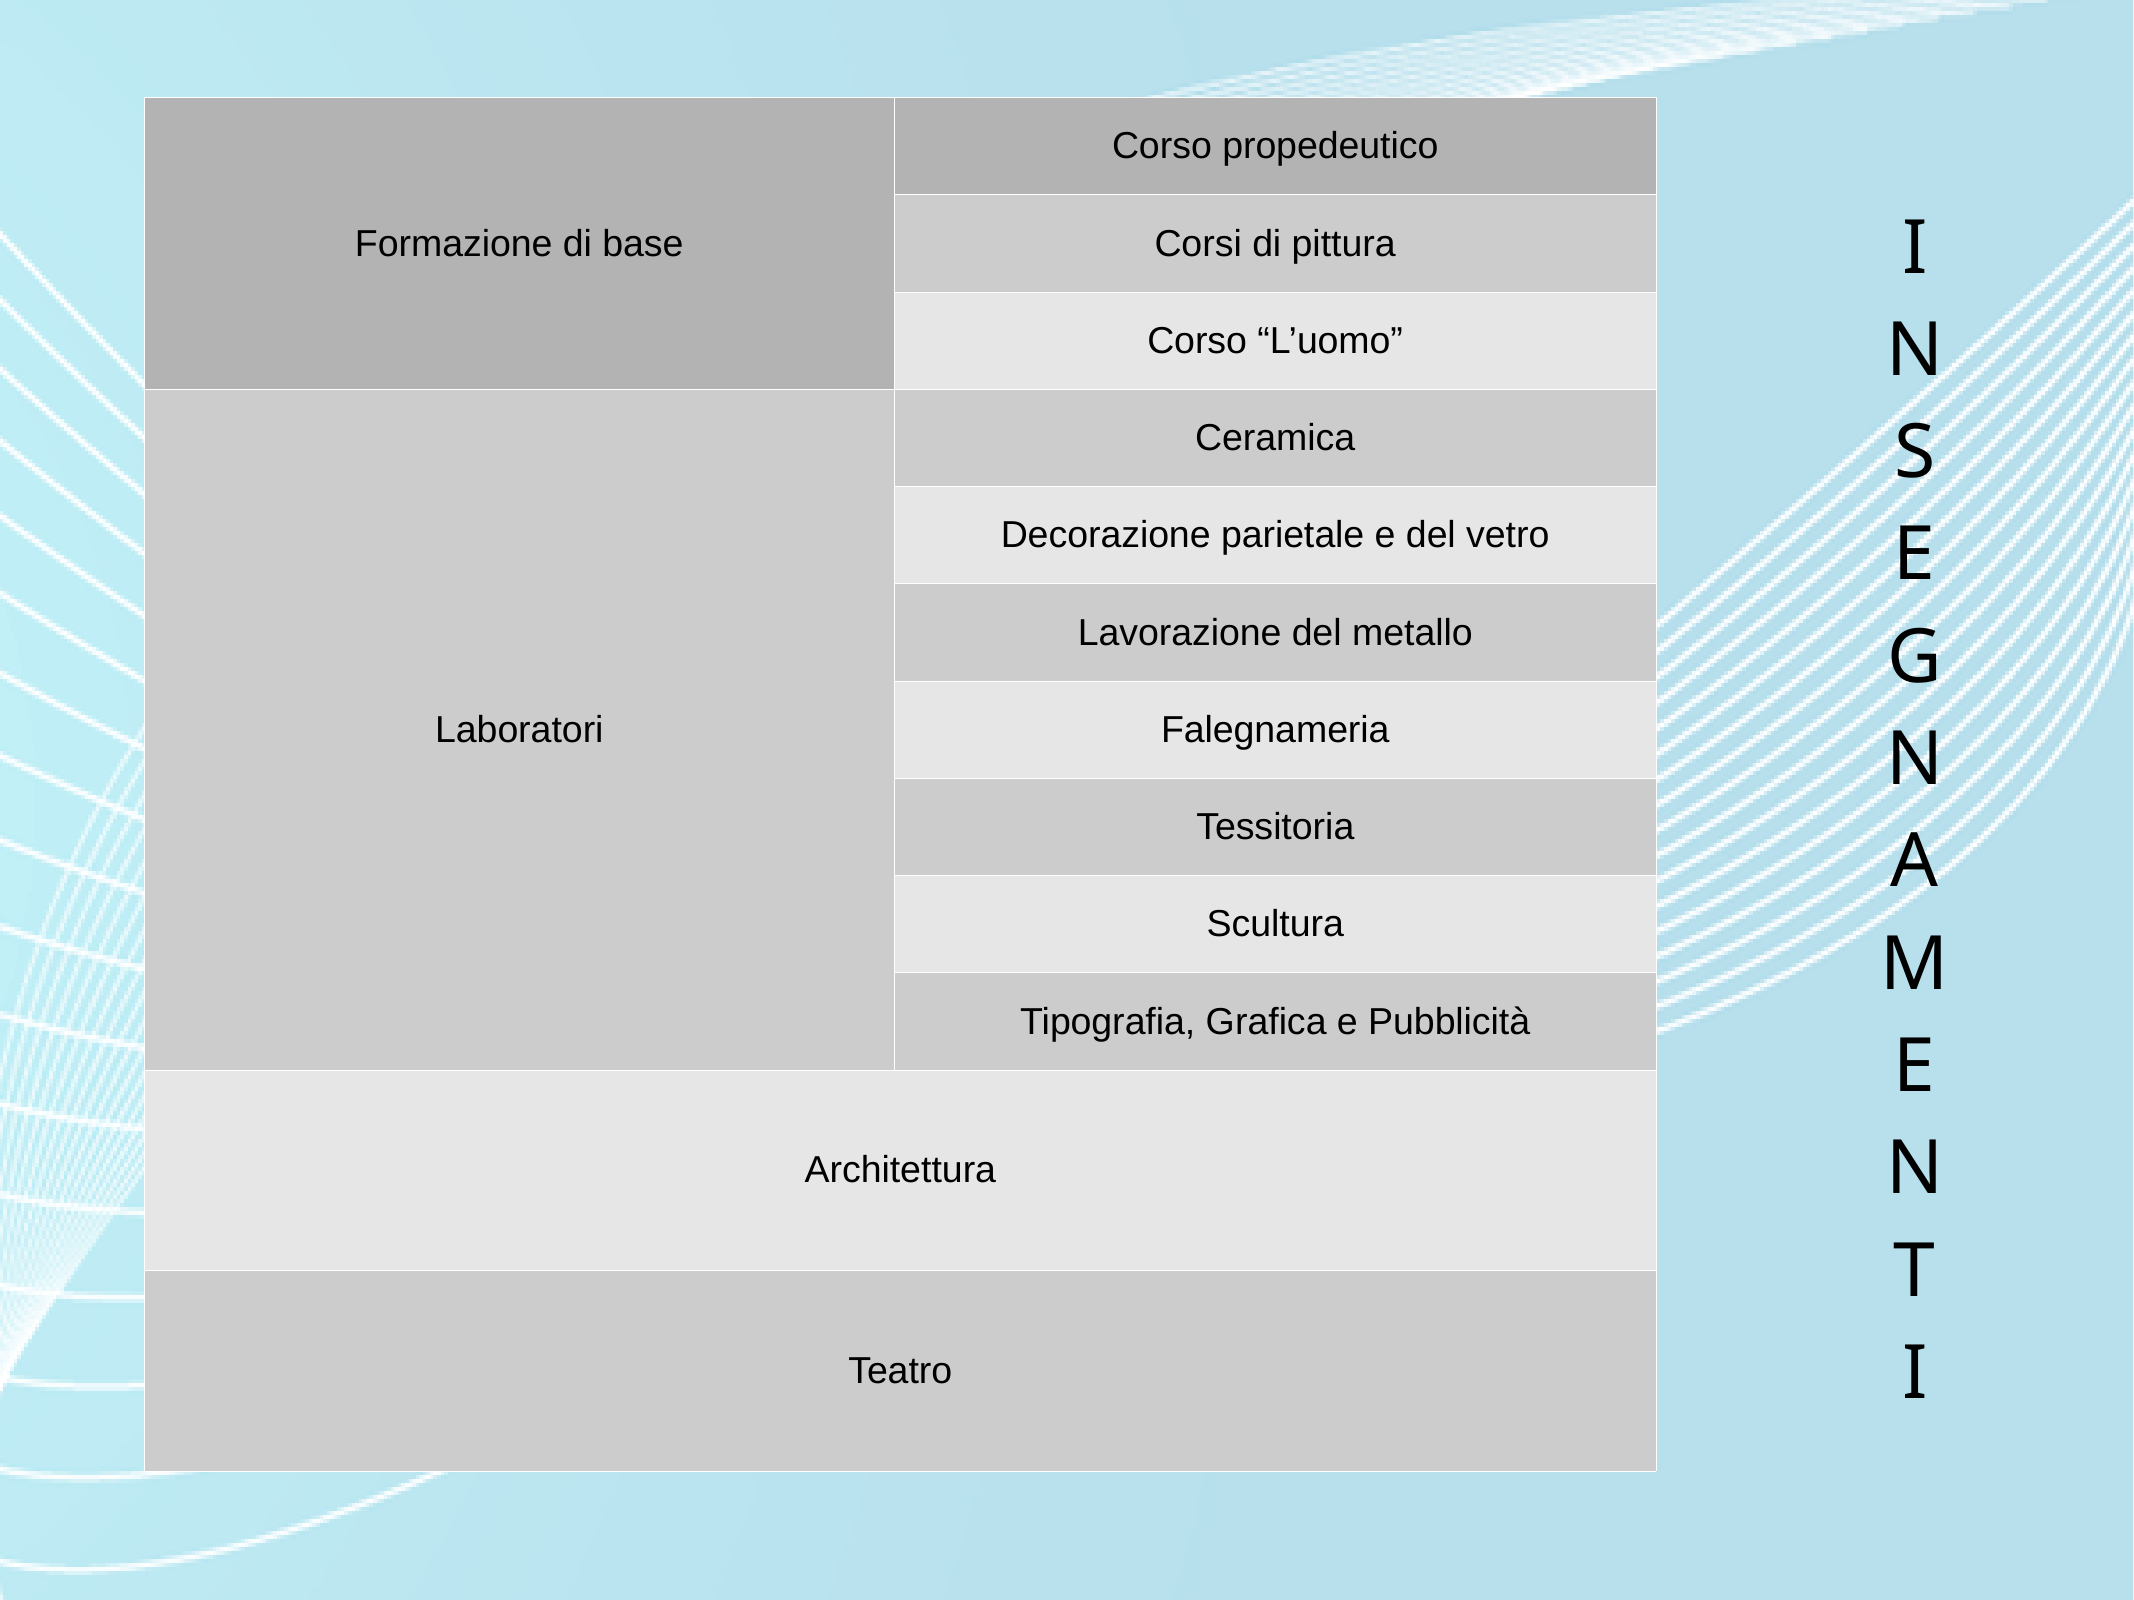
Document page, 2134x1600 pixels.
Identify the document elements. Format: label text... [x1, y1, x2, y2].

table_cell Teatro [145, 1271, 1656, 1471]
table_header Formazione di base [145, 98, 894, 389]
picture [0, 0, 2134, 1600]
table_cell Tipografia, Grafica e Pubblicità [895, 973, 1656, 1070]
table_cell Corso “L’uomo” [895, 293, 1656, 389]
table_cell Scultura [895, 876, 1656, 972]
table_header Corso propedeutico [895, 98, 1656, 194]
table_cell Corsi di pittura [895, 195, 1656, 292]
text_box I N S E G N A M E N T I [1866, 289, 1957, 1324]
table_cell Falegnameria [895, 682, 1656, 778]
table_cell Architettura [145, 1071, 1656, 1270]
table_cell Ceramica [895, 390, 1656, 486]
table_cell Tessitoria [895, 779, 1656, 875]
table_cell Lavorazione del metallo [895, 584, 1656, 681]
table_cell Laboratori [145, 390, 894, 1070]
table_cell Decorazione parietale e del vetro [895, 487, 1656, 583]
